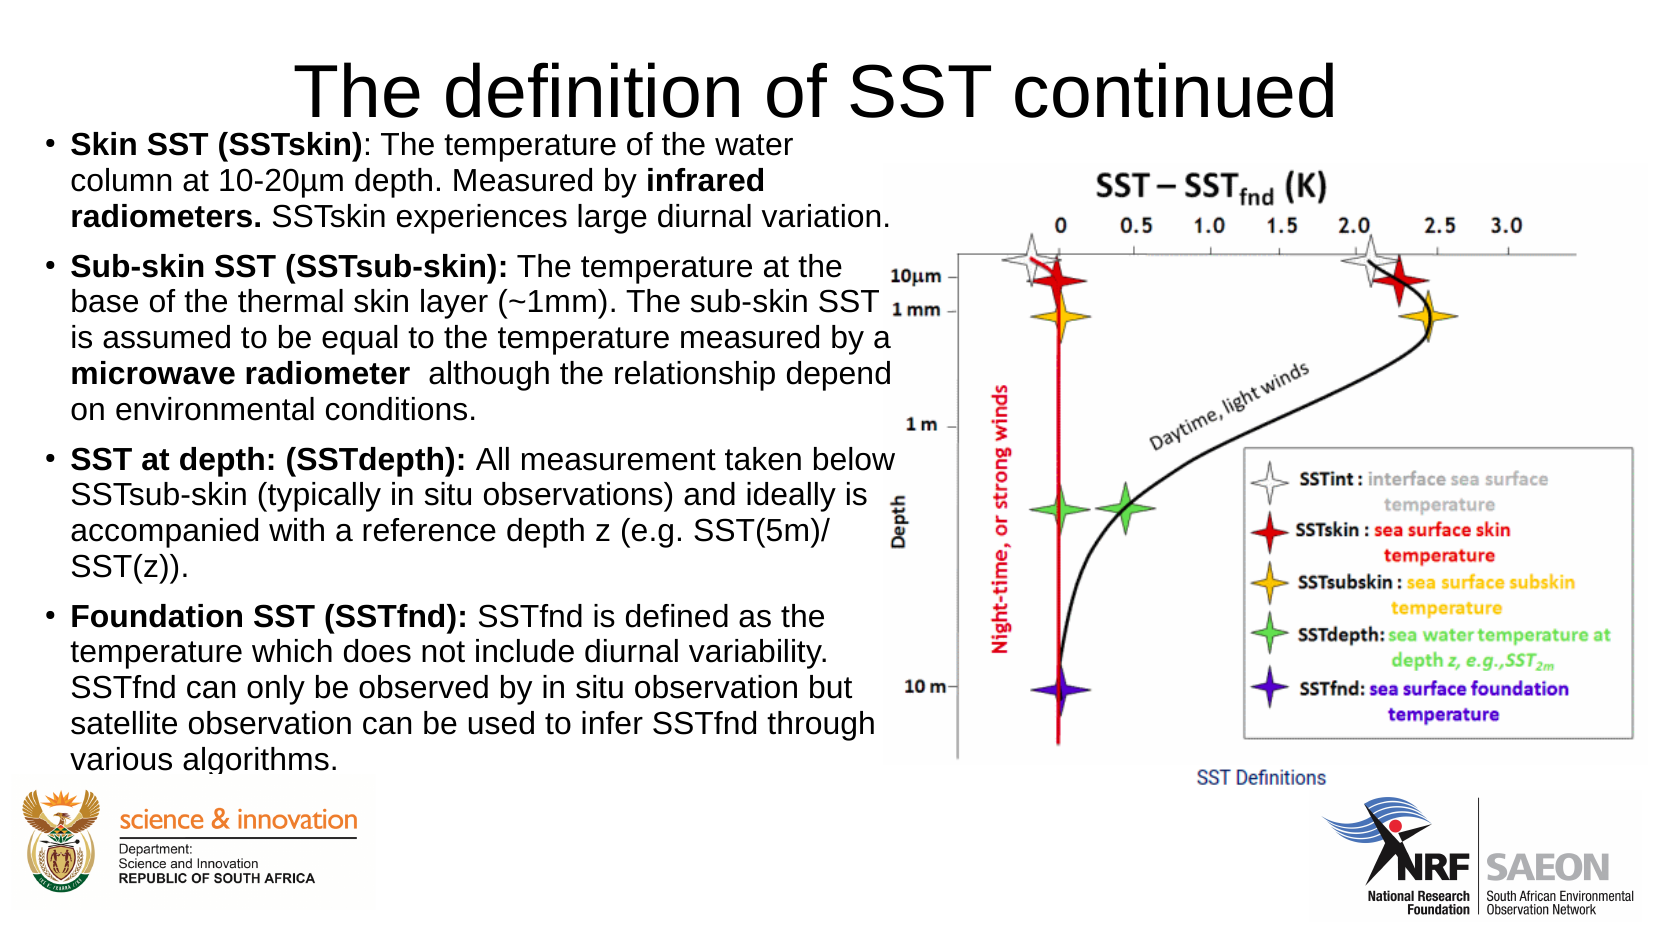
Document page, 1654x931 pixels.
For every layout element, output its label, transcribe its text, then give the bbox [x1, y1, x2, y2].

title The definition of SST continued [82, 13, 1571, 170]
list Skin SST (SSTskin): The temperature of the water column at 10-20µm depth. Measured by infrared radiometers. SSTskin experiences large diurnal variation. Sub-skin SST (SSTsub-skin): The temperature at the base of the thermal skin layer (~1mm). The sub-skin SST is assumed to be equal to the temperature measured by a microwave radiometer although the relationship depend on environmental conditions. SST at depth: (SSTdepth): All measurement taken below SSTsub-skin (typically in situ observations) and ideally is accompanied with a reference depth z (e.g. SST(5m)/ SST(z)). Foundation SST (SSTfnd): SSTfnd is defined as the temperature which does not include diurnal variability. SSTfnd can only be observed by in situ observation but satellite observation can be used to infer SSTfnd through various algorithms. [36, 126, 899, 832]
picture [11, 774, 376, 910]
picture [899, 163, 1648, 922]
